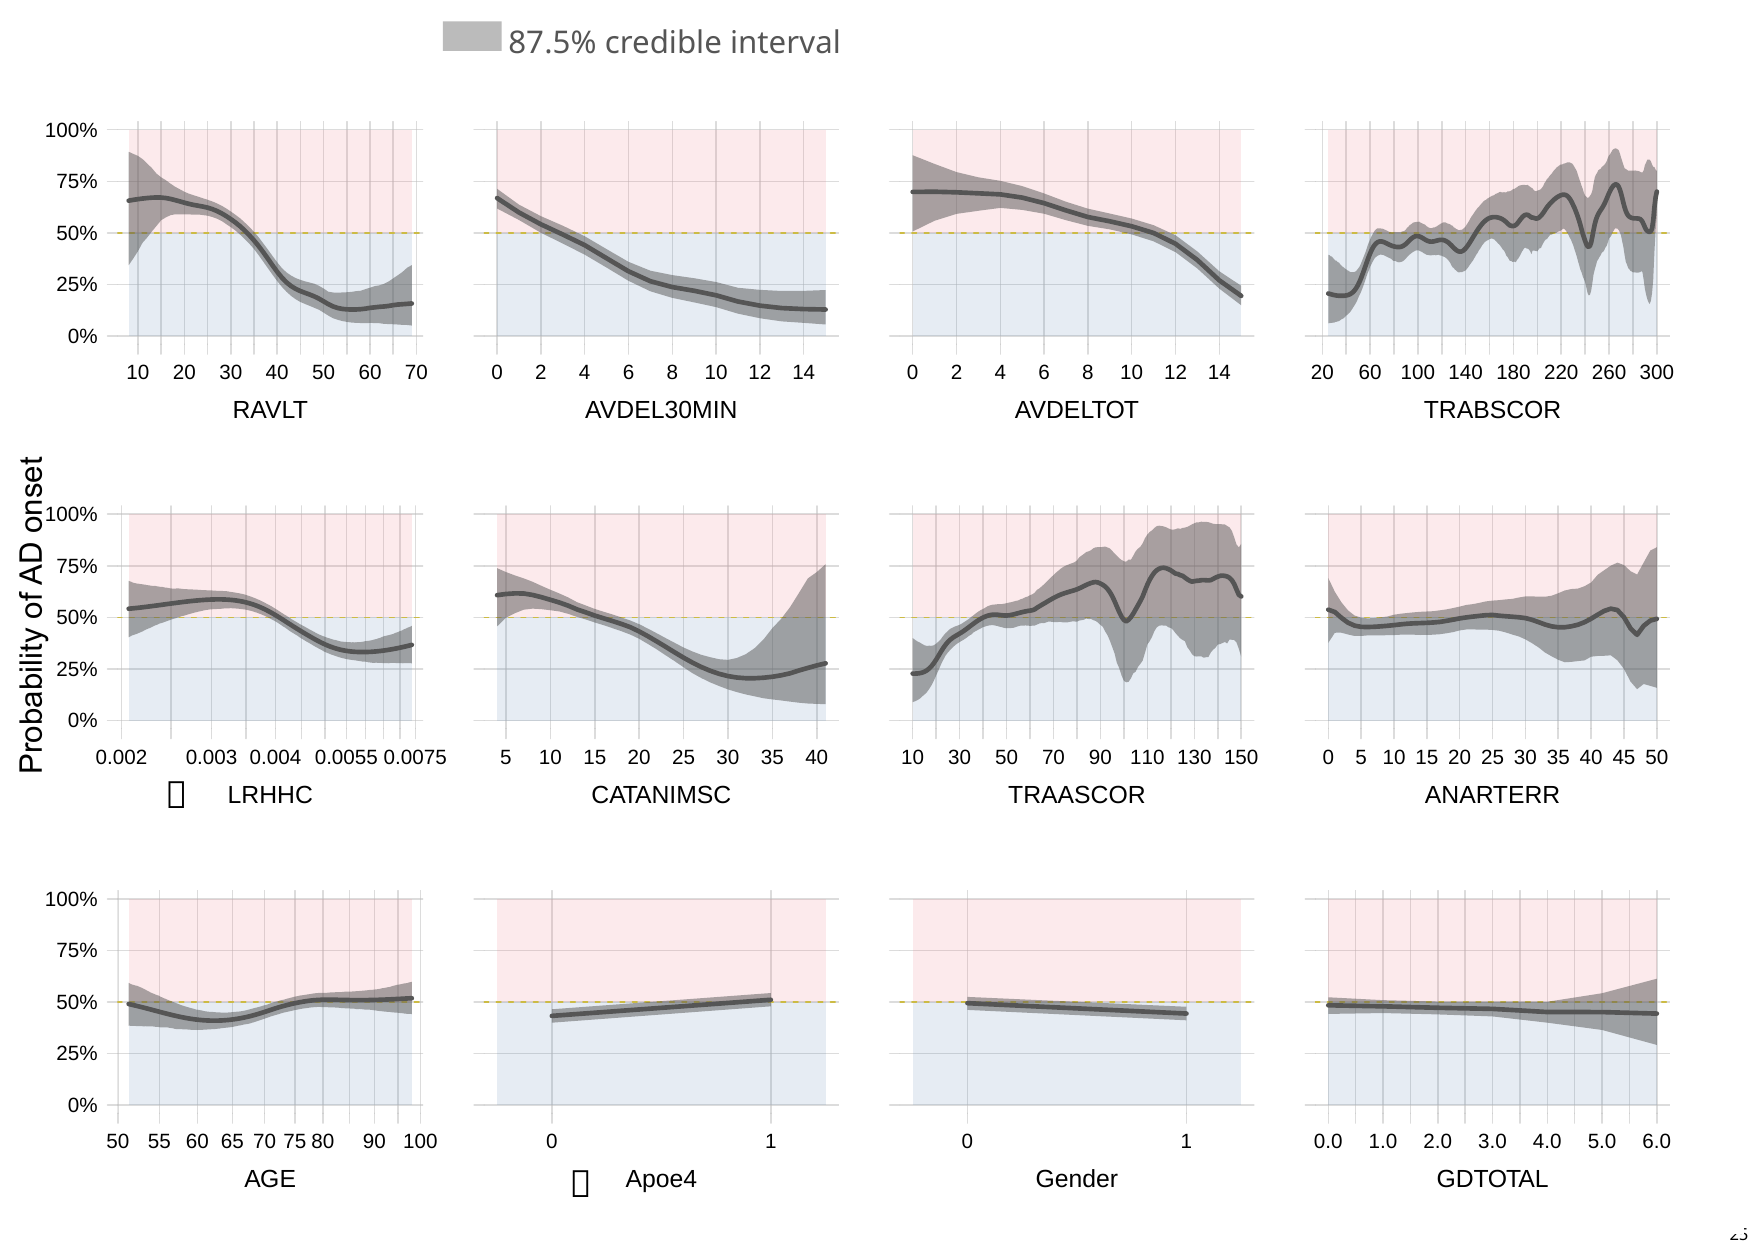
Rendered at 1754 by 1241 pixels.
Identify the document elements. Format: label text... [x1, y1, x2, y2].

text_box Probability of AD onset [6, 441, 56, 790]
text_box [442, 21, 493, 51]
text_box 87.5% credible interval [493, 13, 841, 60]
text_box 🧬 [554, 1150, 636, 1215]
picture [9, 6, 1745, 1234]
text_box 🧠 [150, 760, 232, 826]
